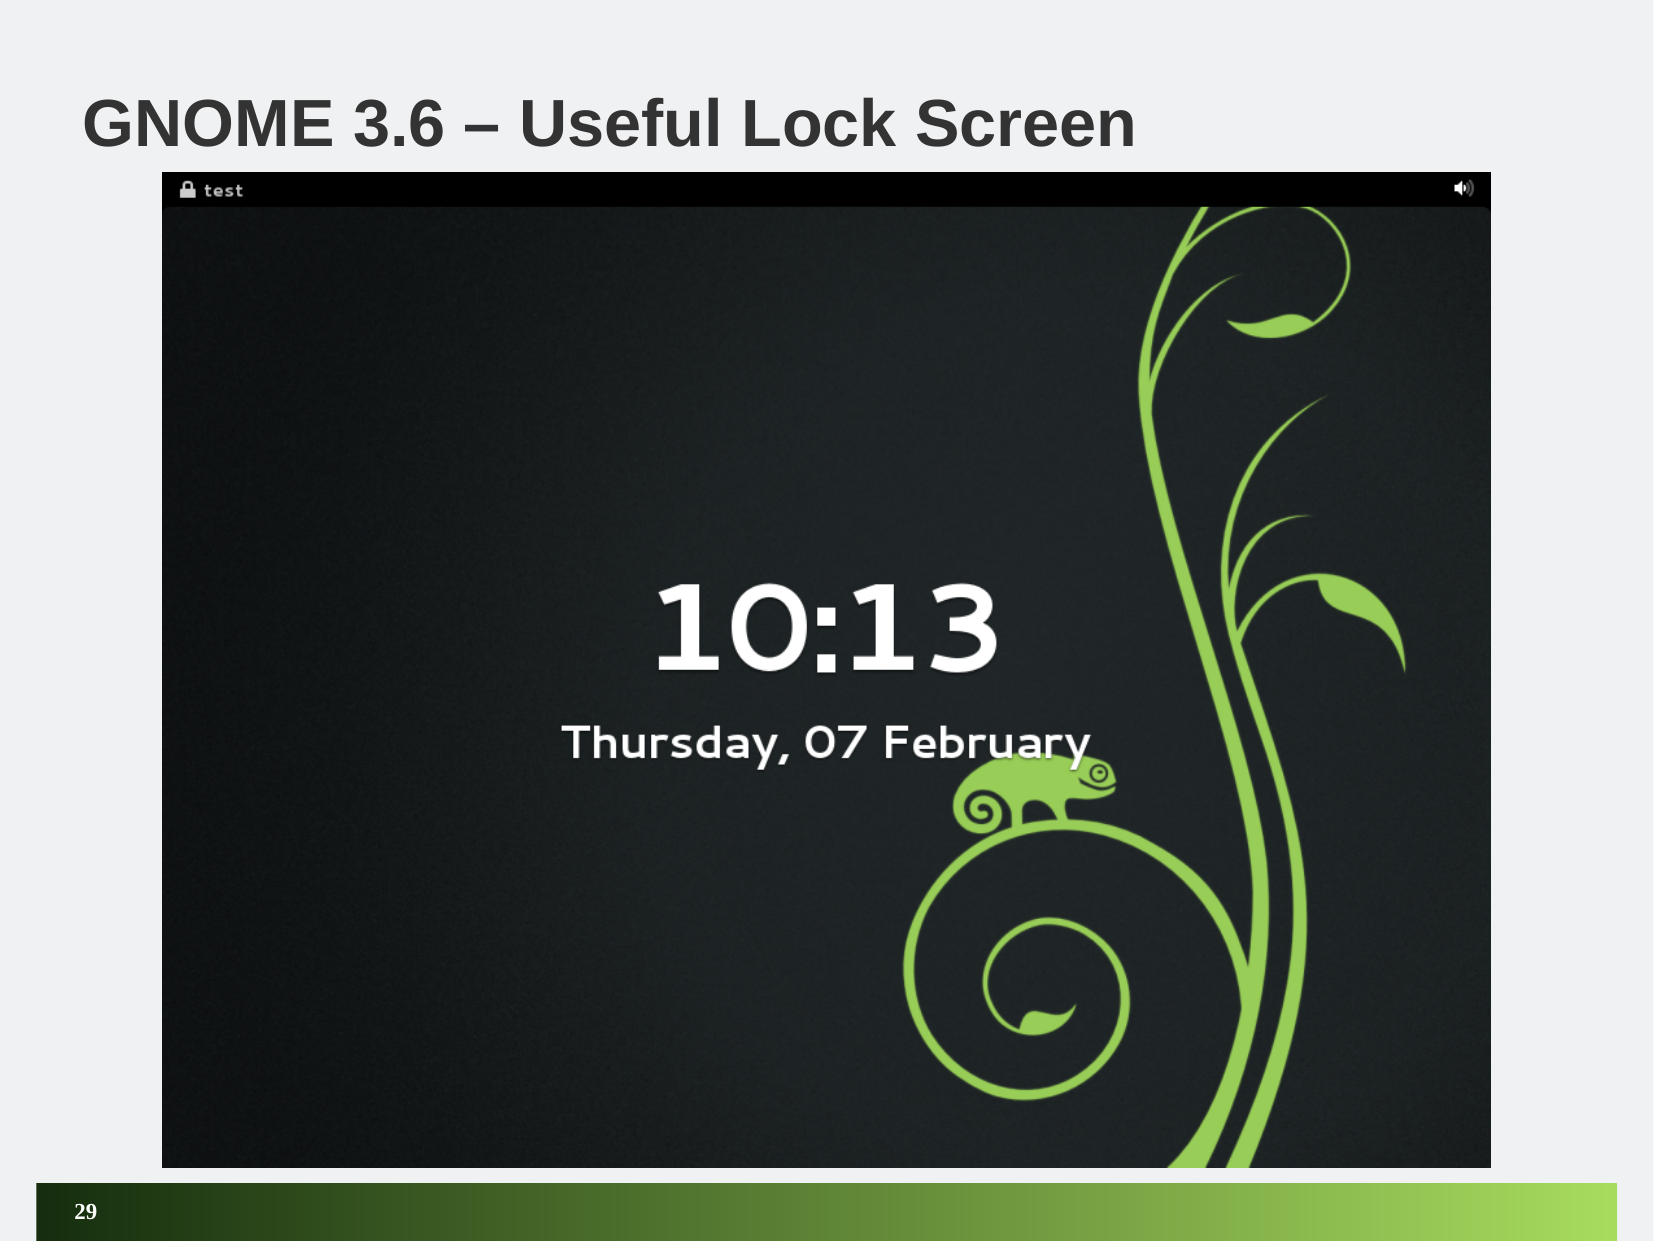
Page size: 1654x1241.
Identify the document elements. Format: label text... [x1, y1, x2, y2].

picture [0, 0, 1654, 1241]
title GNOME 3.6 – Useful Lock Screen [82, 49, 1571, 198]
